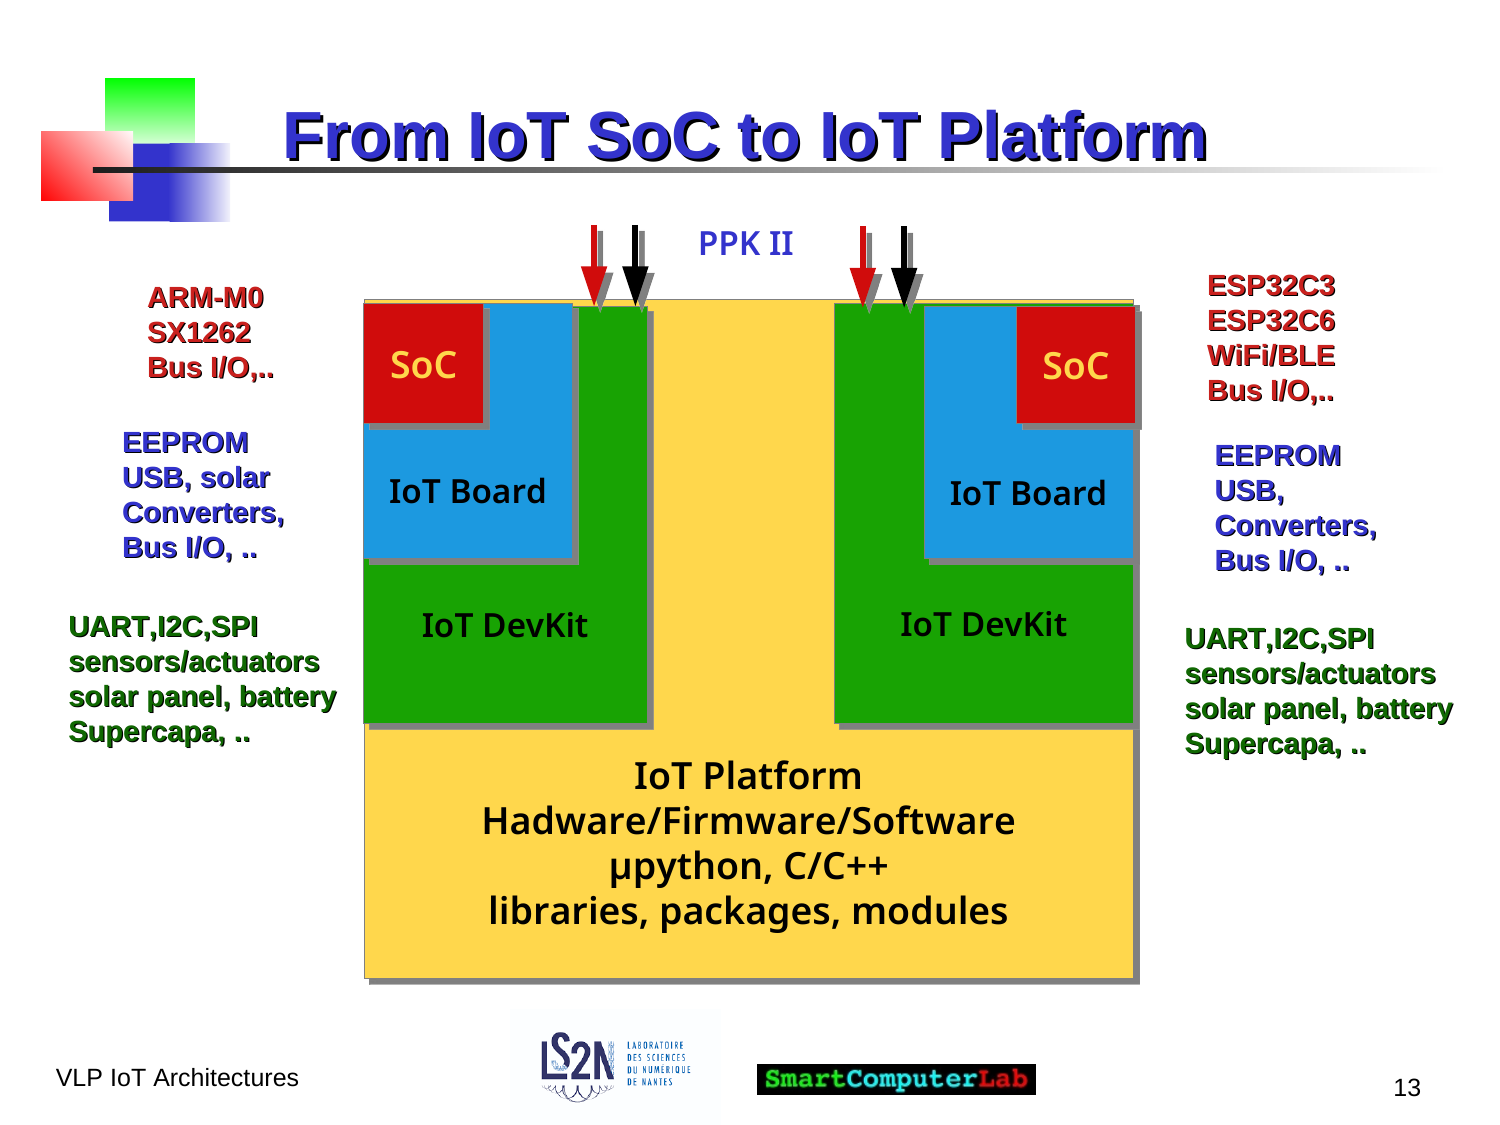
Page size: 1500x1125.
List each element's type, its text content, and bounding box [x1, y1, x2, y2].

text_box IoT DevKit [363, 306, 648, 724]
text_box IoT Board [363, 303, 573, 559]
picture [510, 1009, 721, 1125]
text_box EEPROM USB, Converters, Bus I/O, .. [1199, 429, 1440, 611]
text_box IoT Platform Hadware/Firmware/Software µpython, C/C++ libraries, packages, modules [364, 299, 1134, 979]
text_box IoT Board [924, 306, 1134, 559]
text_box IoT DevKit [834, 303, 1134, 724]
picture [757, 1064, 1036, 1095]
text_box ARM-M0 SX1262 Bus I/O,.. [132, 270, 343, 406]
title From IoT SoC to IoT Platform [175, 84, 1246, 180]
text_box SoC [1016, 306, 1136, 424]
text_box ESP32C3 ESP32C6 WiFi/BLE Bus I/O,.. [1192, 258, 1403, 414]
text_box UART,I2C,SPI sensors/actuators solar panel, battery Supercapa, .. [1169, 611, 1470, 777]
text_box EEPROM USB, solar Converters, Bus I/O, .. [107, 415, 348, 571]
text_box PPK II [683, 215, 826, 271]
text_box UART,I2C,SPI sensors/actuators solar panel, battery Supercapa, .. [53, 600, 354, 766]
text_box SoC [363, 303, 484, 424]
